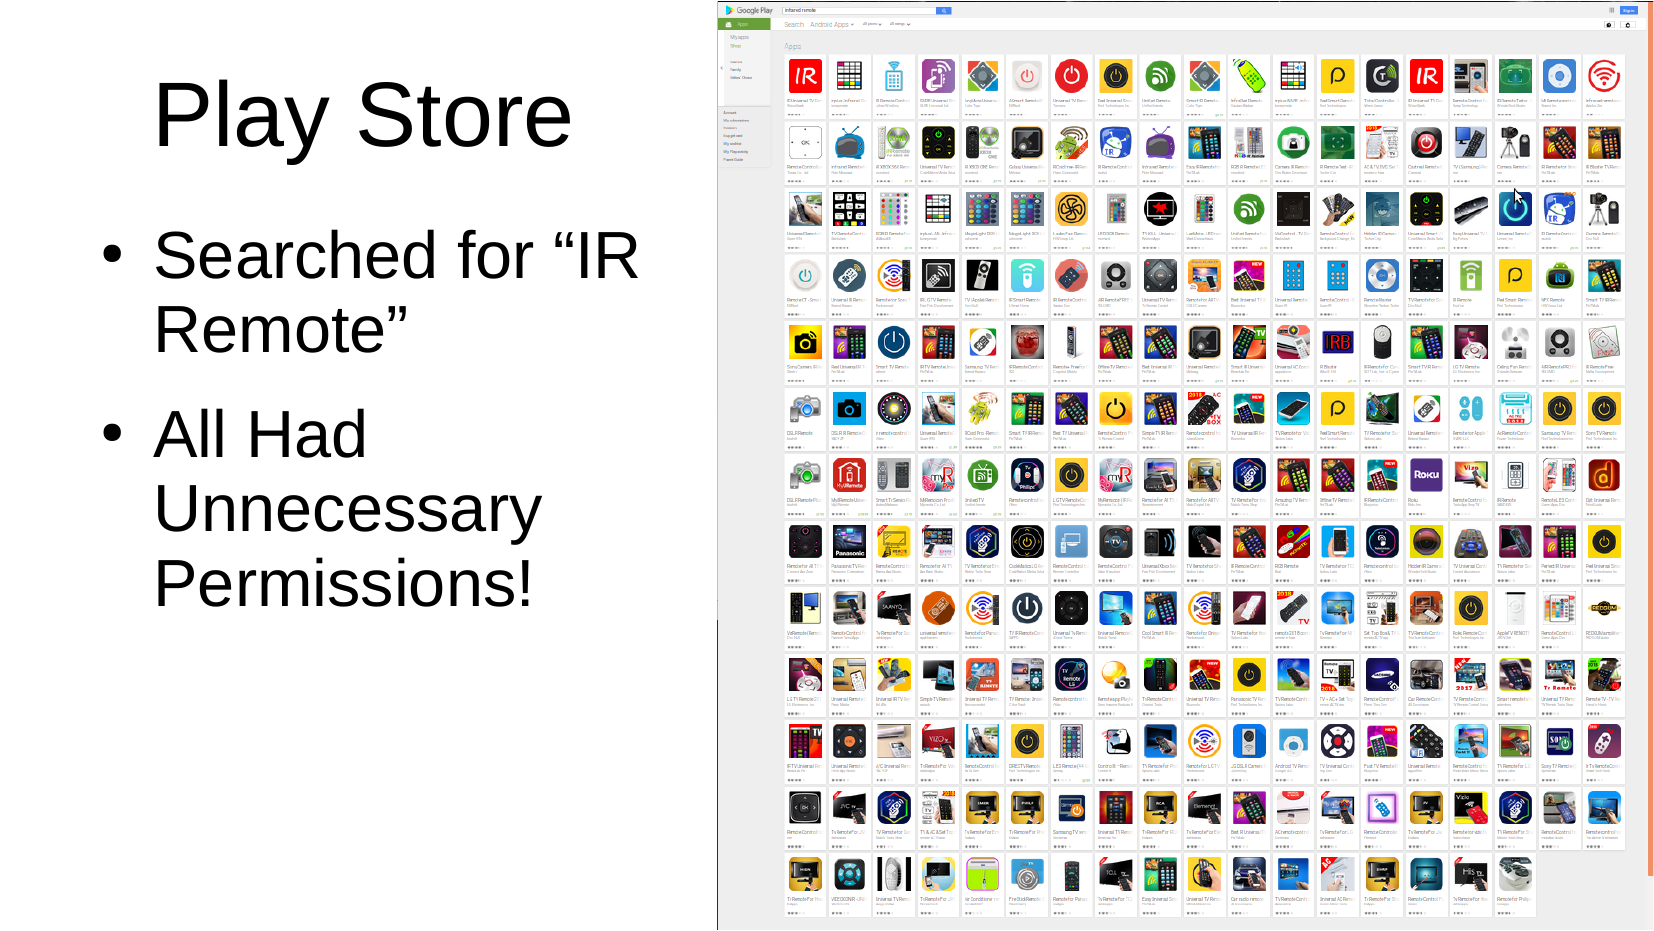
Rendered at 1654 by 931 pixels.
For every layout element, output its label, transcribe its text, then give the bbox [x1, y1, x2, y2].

picture [717, 1, 1654, 930]
title Play Store [82, 37, 646, 193]
list Searched for “IR Remote” All Had Unnecessary Permissions! [82, 217, 718, 758]
